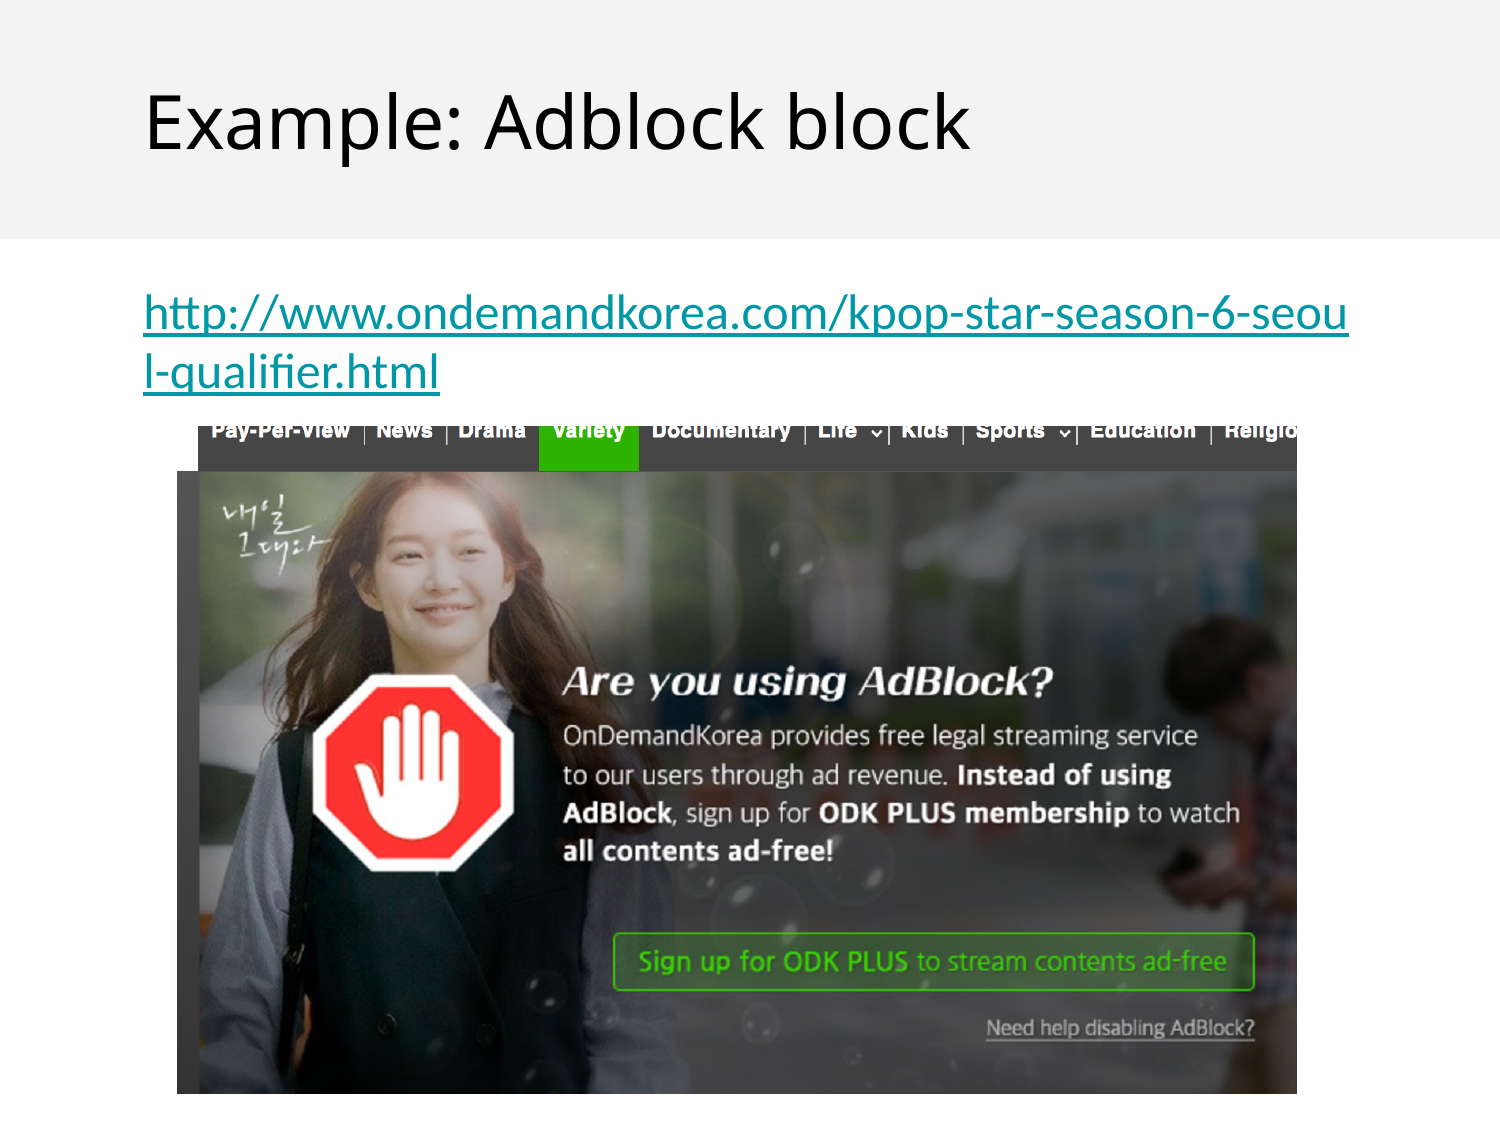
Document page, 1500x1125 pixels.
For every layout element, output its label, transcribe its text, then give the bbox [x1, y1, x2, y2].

title Example: Adblock block [128, 59, 1372, 185]
picture [177, 1004, 1297, 1125]
list http://www.ondemandkorea.com/kpop-star-season-6-seoul-qualifier.html [128, 255, 1372, 1004]
